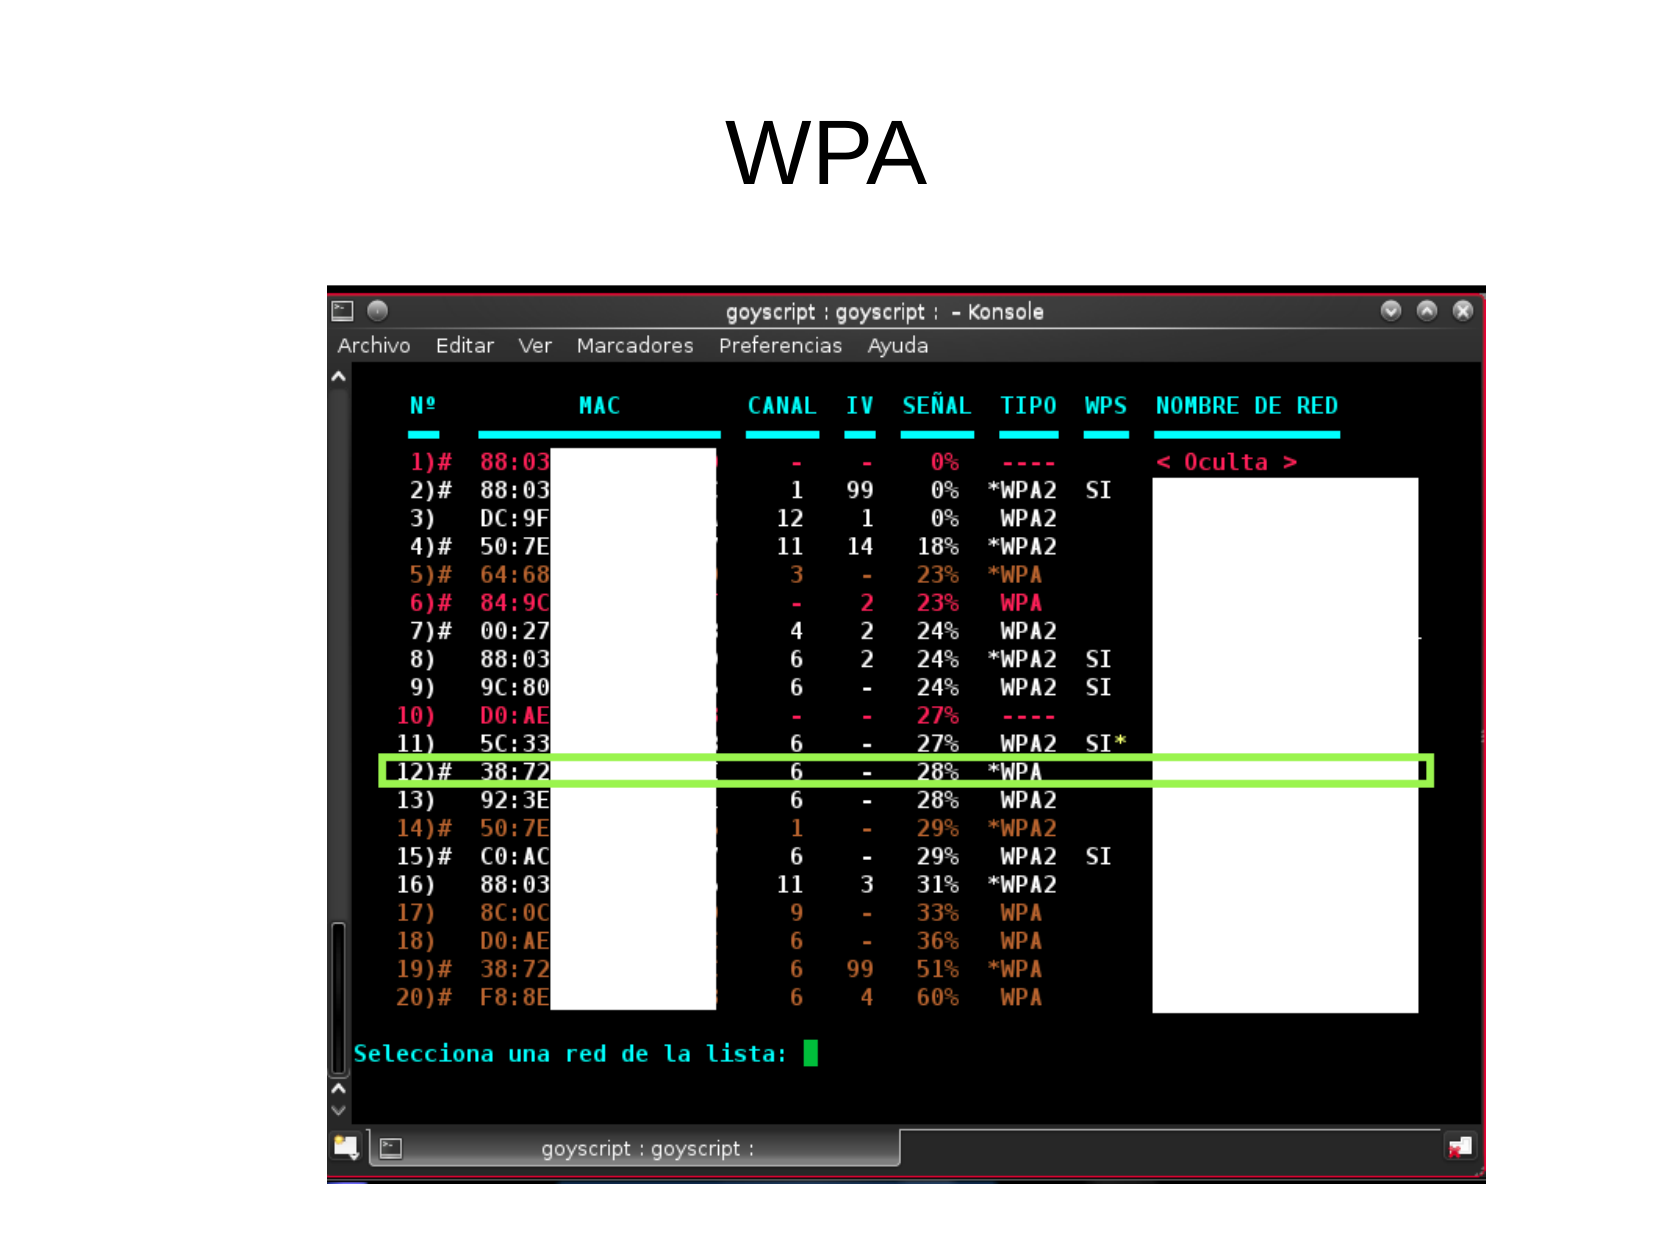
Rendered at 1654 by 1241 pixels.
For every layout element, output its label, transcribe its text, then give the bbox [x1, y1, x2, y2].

picture [327, 284, 1486, 1184]
title WPA [82, 49, 1571, 257]
